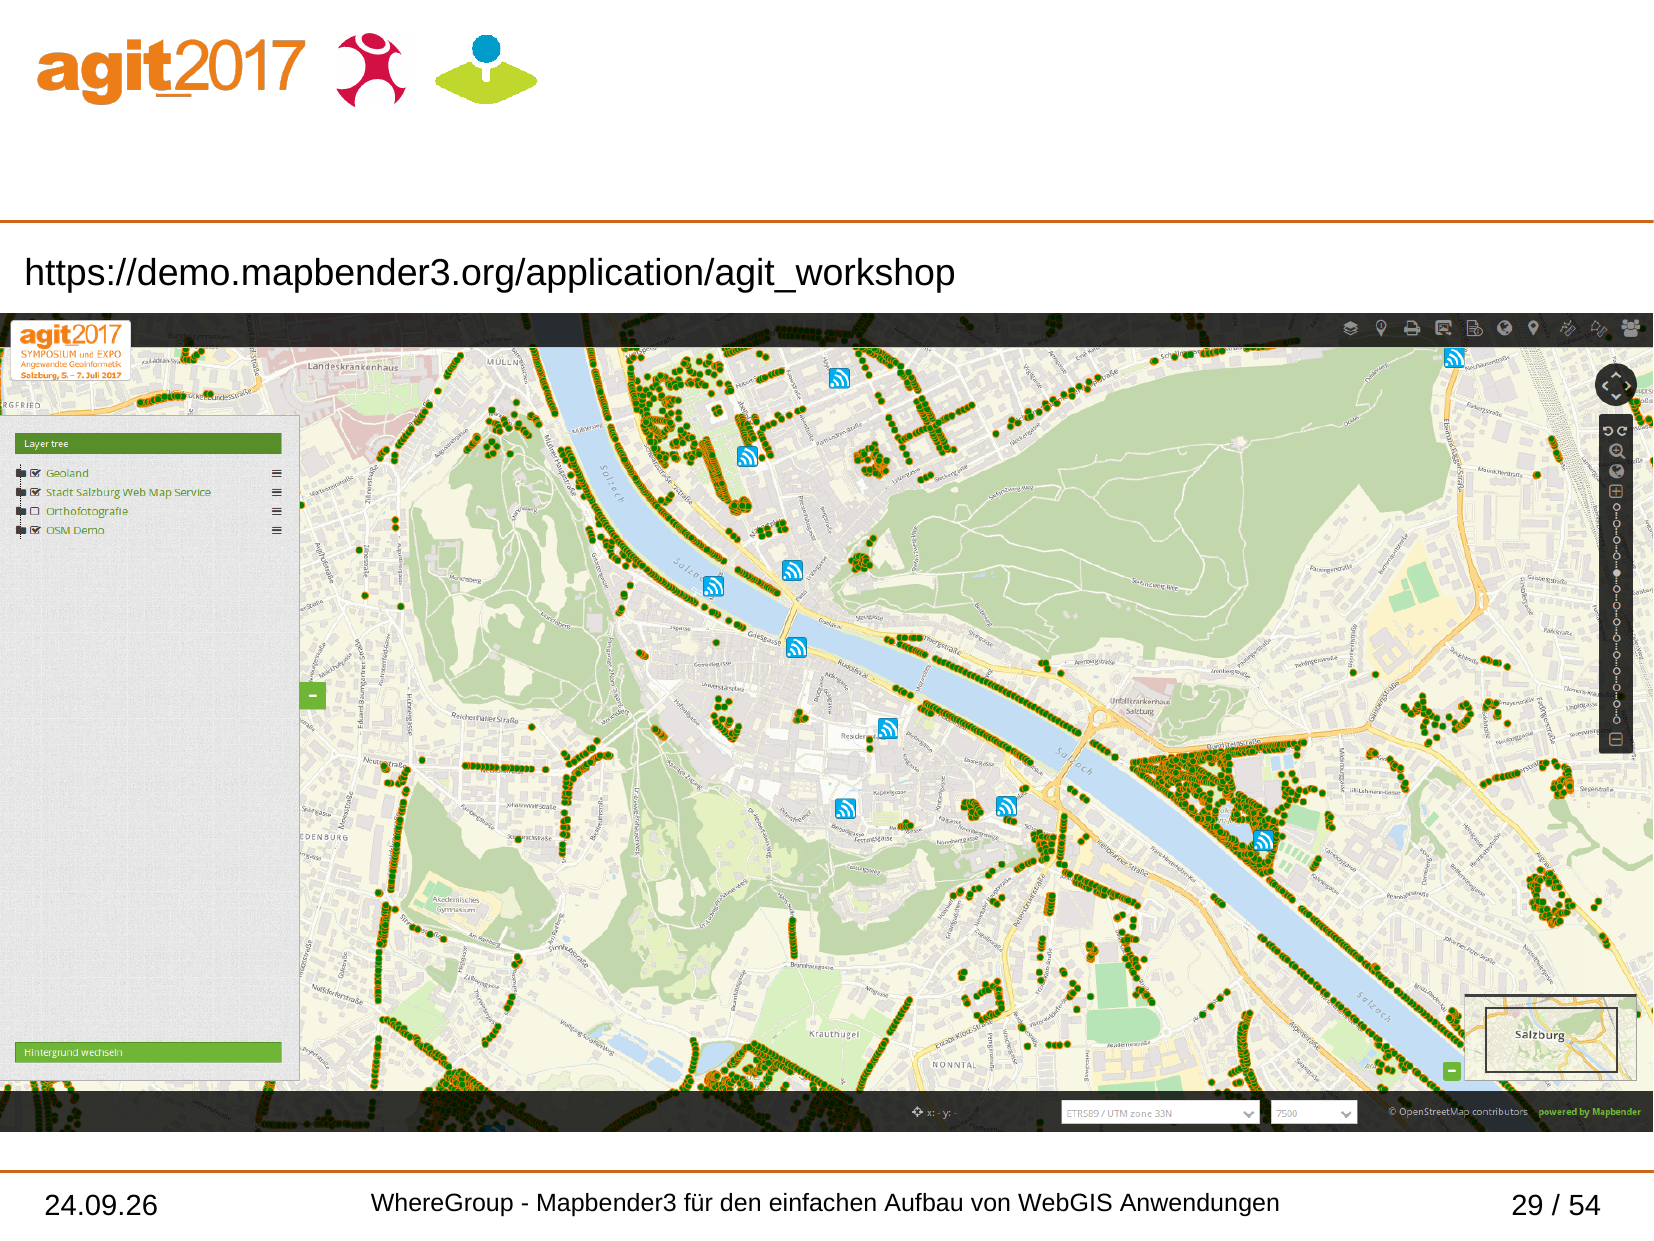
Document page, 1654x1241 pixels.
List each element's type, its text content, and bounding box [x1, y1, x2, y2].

picture [435, 35, 538, 104]
text_box https://demo.mapbender3.org/application/agit_workshop [9, 243, 971, 305]
picture [0, 313, 1653, 1132]
picture [35, 23, 308, 107]
